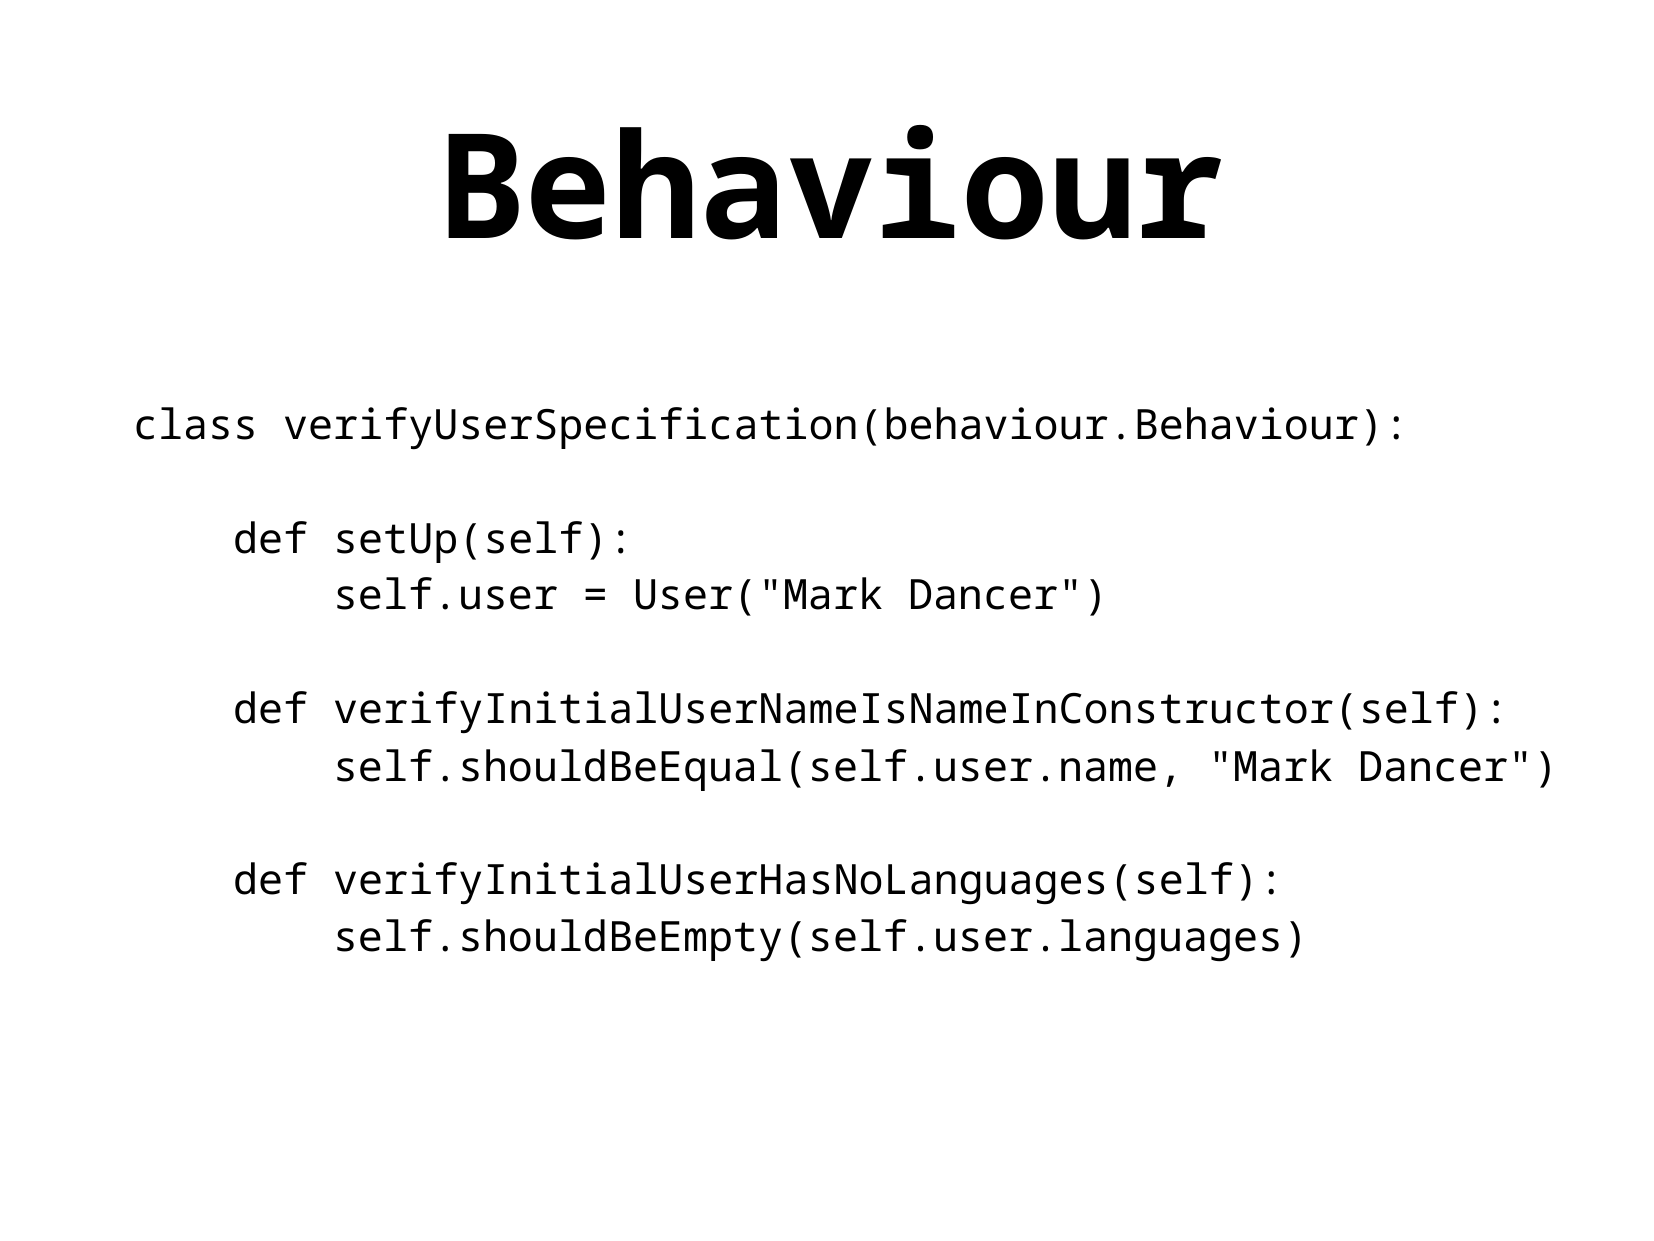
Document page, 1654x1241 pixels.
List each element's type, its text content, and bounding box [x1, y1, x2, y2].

text_box Behaviour [368, 75, 1294, 263]
text_box class verifyUserSpecification(behaviour.Behaviour): def setUp(self): self.user = User("Mark Dancer") def verifyInitialUserNameIsNameInConstructor(self): self.shouldBeEqual(self.user.name, "Mark Dancer") def verifyInitialUserHasNoLanguages(self): self.shouldBeEmpty(self.user.languages) [118, 386, 1654, 985]
